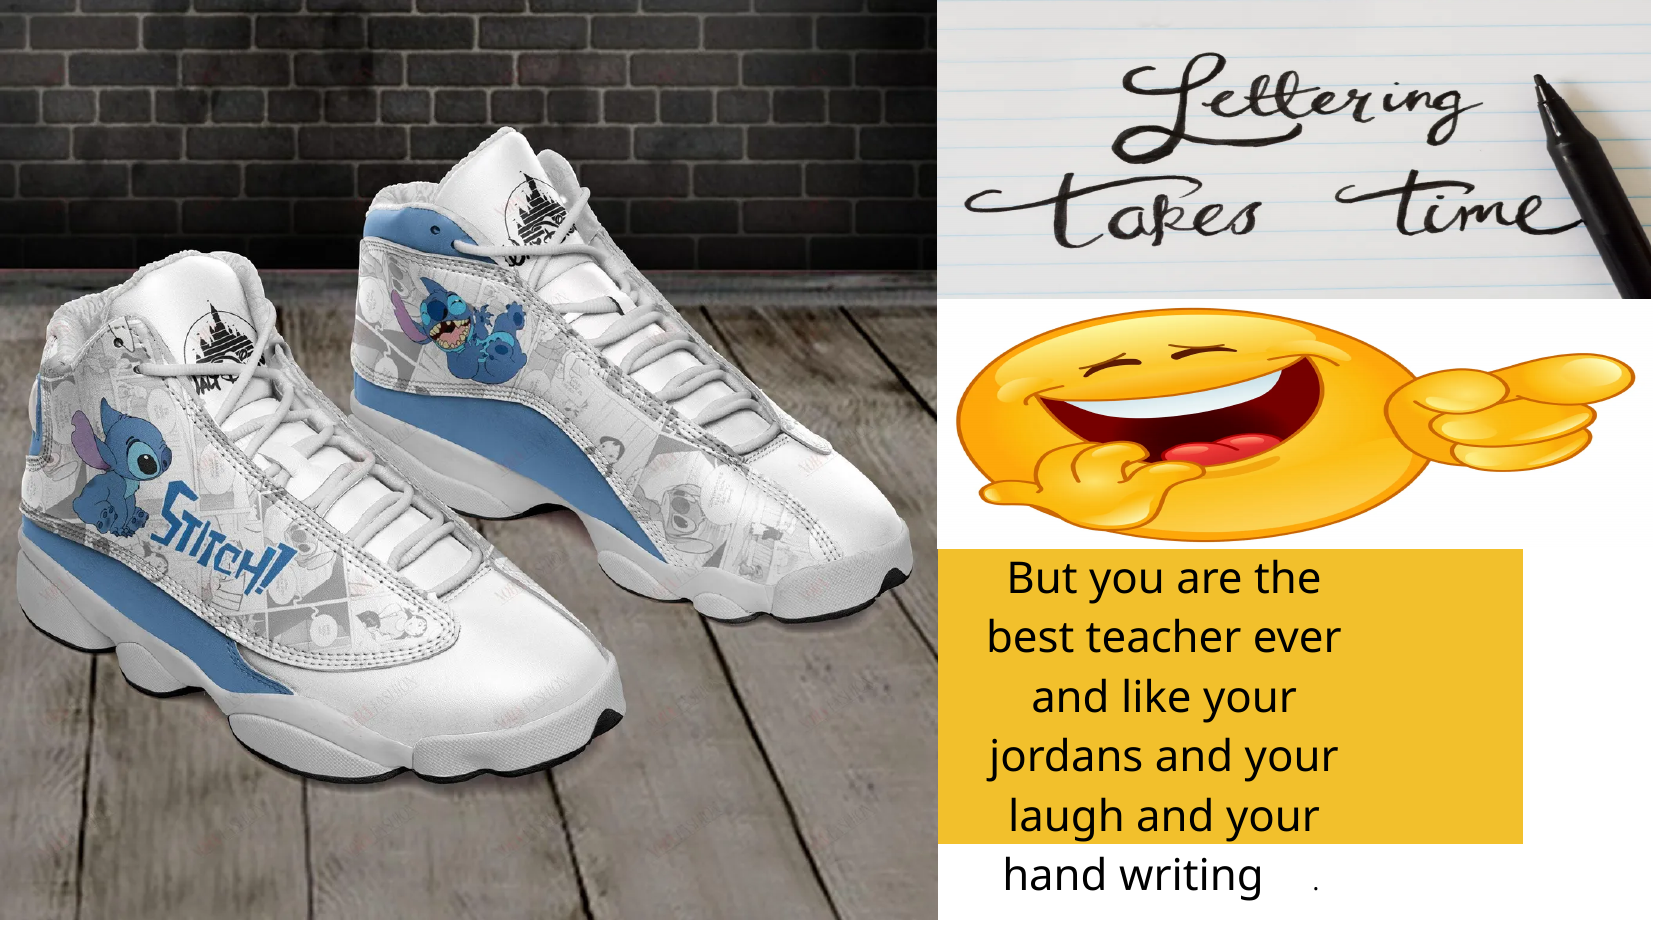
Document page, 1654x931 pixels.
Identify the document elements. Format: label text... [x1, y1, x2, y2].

text_box But you are the best teacher ever and like your jordans and your laugh and your hand writing . [969, 550, 1360, 904]
picture [0, 0, 1654, 920]
